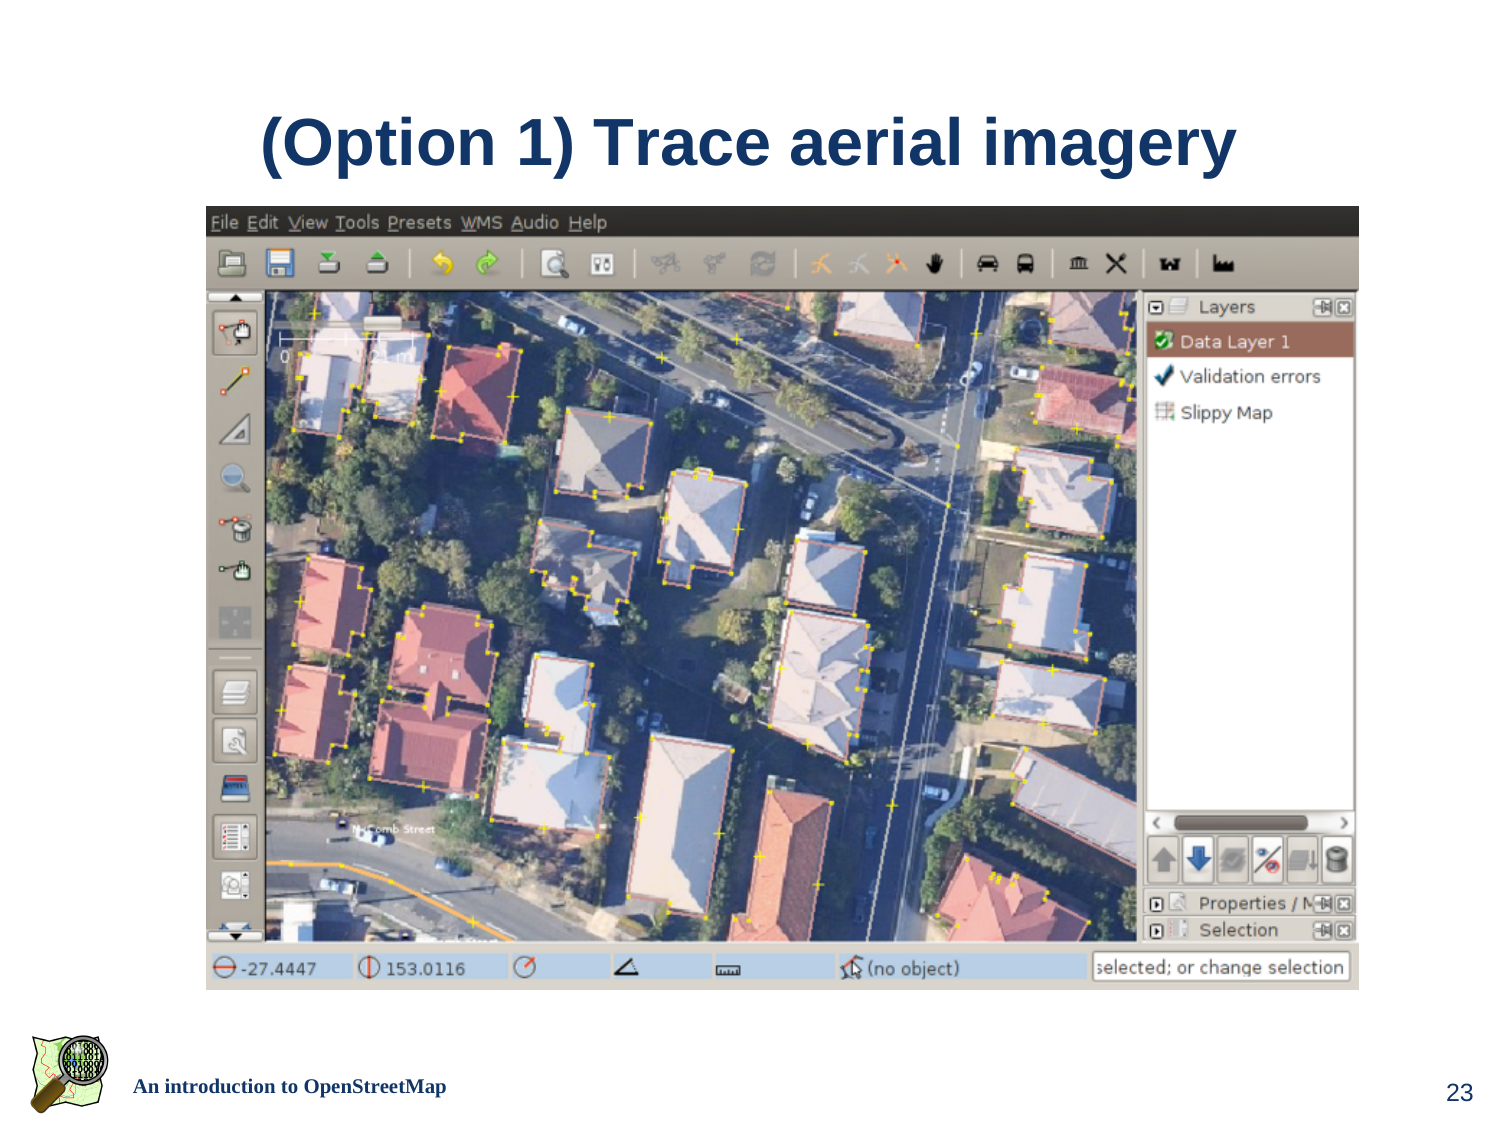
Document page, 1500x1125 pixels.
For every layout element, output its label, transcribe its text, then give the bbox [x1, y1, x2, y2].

picture [29, 1033, 110, 1114]
picture [206, 206, 1359, 990]
title (Option 1) Trace aerial imagery [74, 37, 1425, 240]
